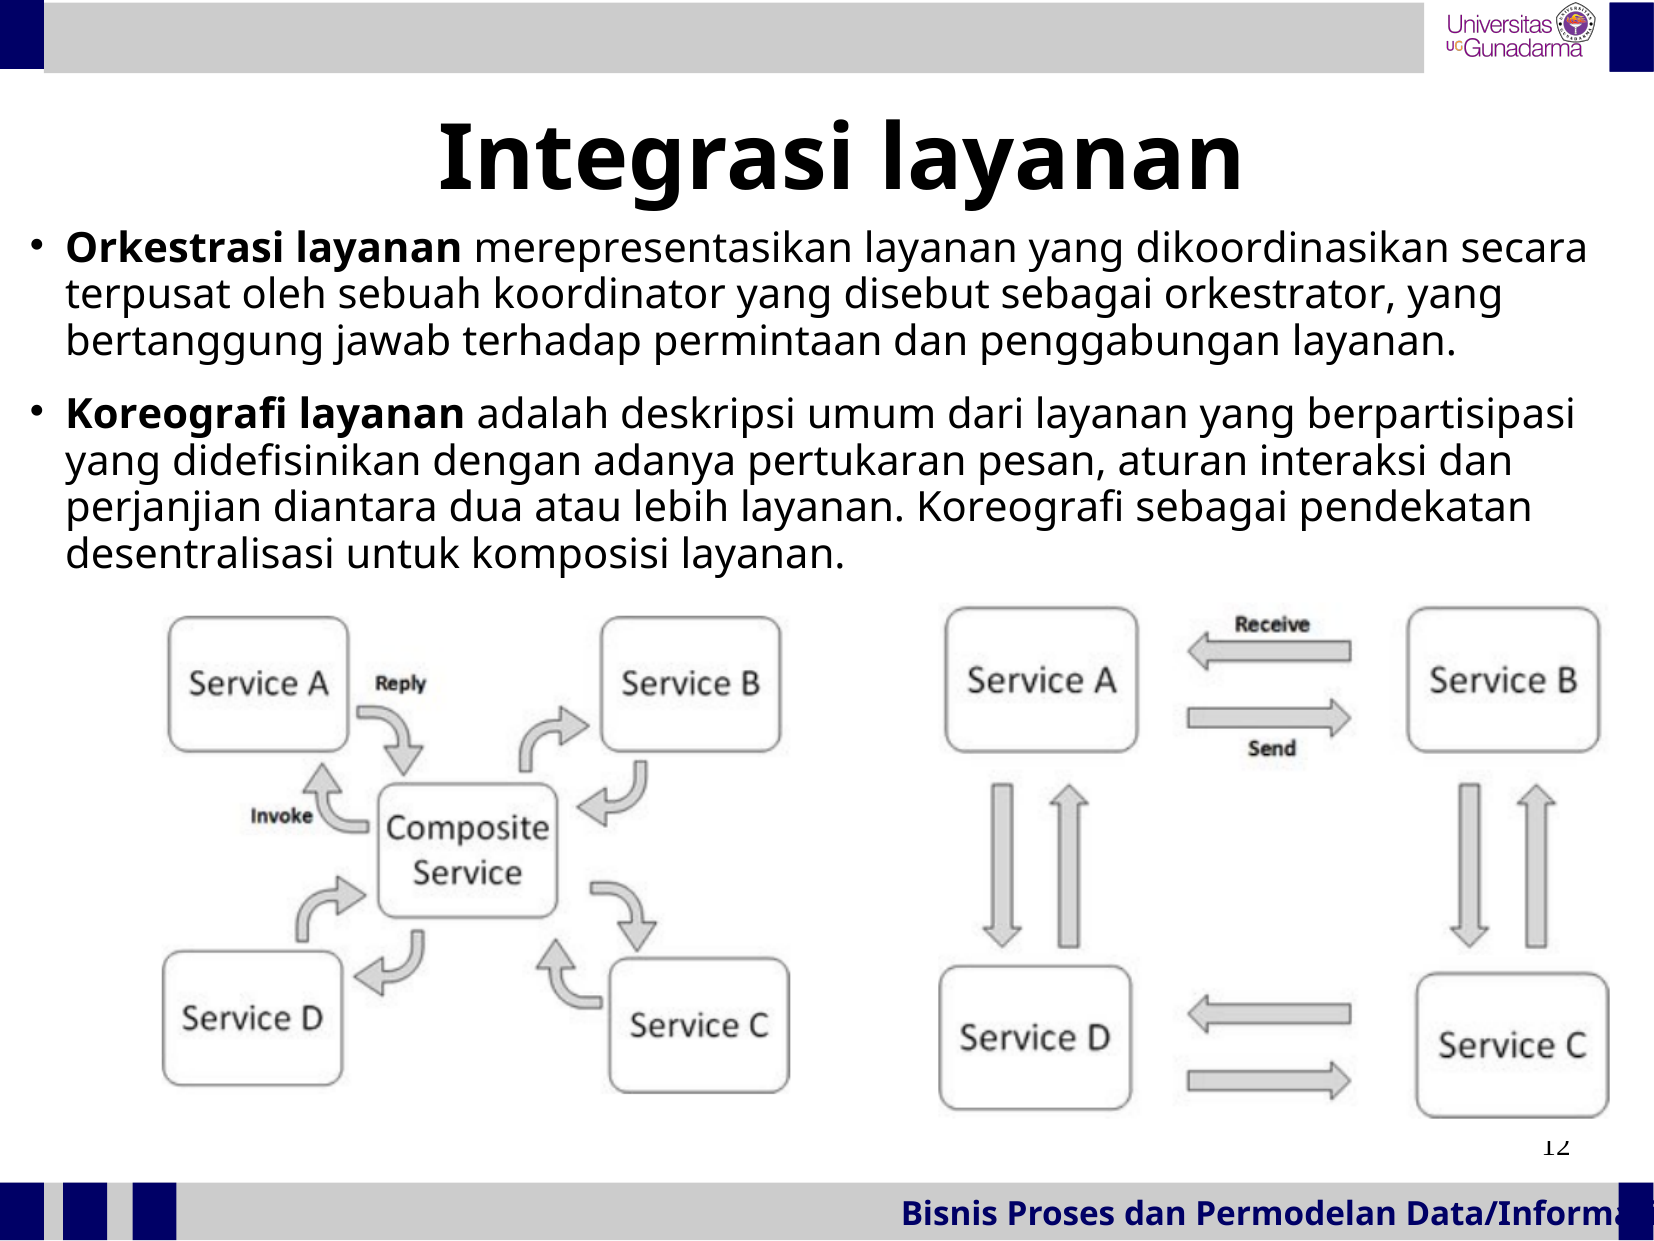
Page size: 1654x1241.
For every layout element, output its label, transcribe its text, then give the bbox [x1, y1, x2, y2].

picture [915, 654, 1632, 1141]
text_box Orkestrasi layanan merepresentasikan layanan yang dikoordinasikan secara terpusat oleh sebuah koordinator yang disebut sebagai orkestrator, yang bertanggung jawab terhadap permintaan dan penggabungan layanan. Koreografi layanan adalah deskripsi umum dari layanan yang berpartisipasi yang didefisinikan dengan adanya pertukaran pesan, aturan interaksi dan perjanjian diantara dua atau lebih layanan. Koreografi sebagai pendekatan desentralisasi untuk komposisi layanan. [15, 217, 1654, 654]
picture [1437, 2, 1610, 62]
picture [90, 654, 839, 1126]
title Integrasi layanan [82, 49, 1571, 217]
